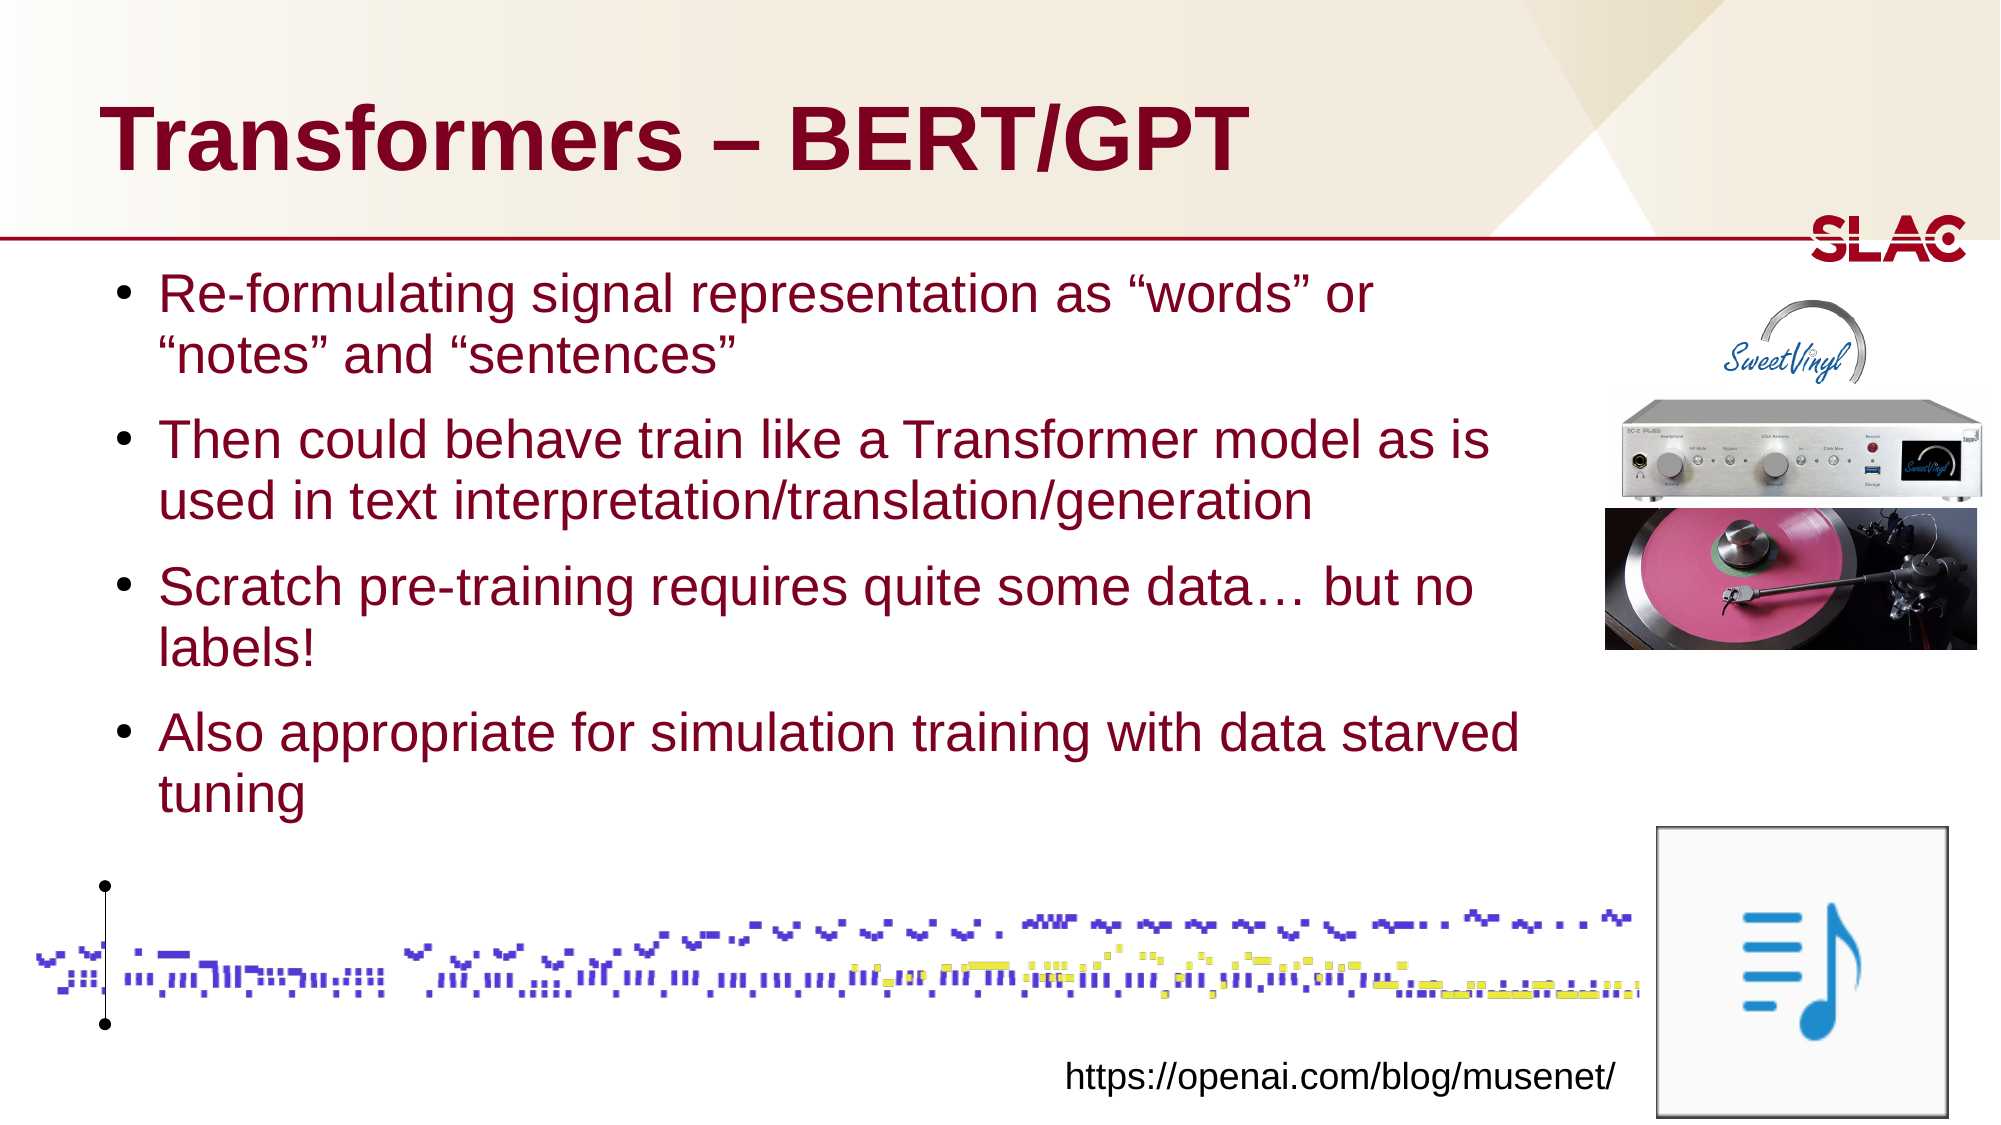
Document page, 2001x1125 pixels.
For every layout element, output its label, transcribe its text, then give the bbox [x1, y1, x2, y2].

picture [120, 895, 1640, 1016]
text_box [1654, 825, 1951, 1121]
list Re-formulating signal representation as “words” or “notes” and “sentences” Then could behave train like a Transformer model as is used in text interpretation/translation/generation Scratch pre-training requires quite some data… but no labels! Also appropriate for simulation training with data starved tuning [99, 263, 1531, 826]
title Transformers – BERT/GPT [99, 44, 1900, 233]
picture [36, 885, 106, 1020]
text_box https://openai.com/blog/musenet/ [1050, 1048, 1632, 1106]
picture [0, 0, 2001, 262]
picture [1605, 285, 1989, 650]
